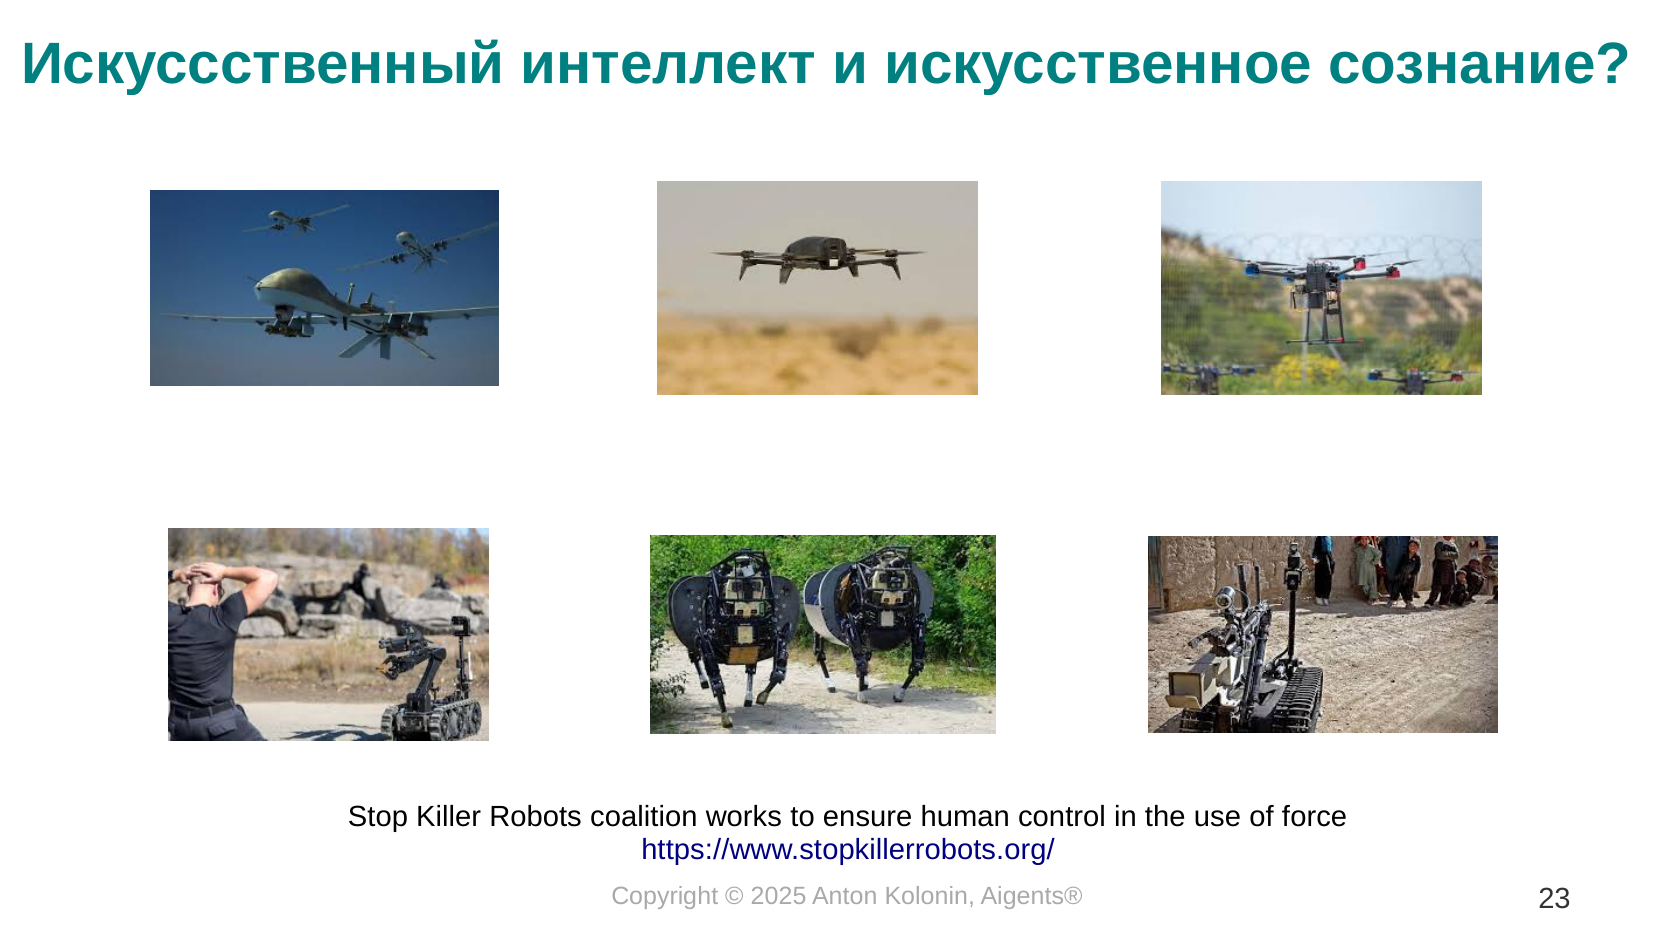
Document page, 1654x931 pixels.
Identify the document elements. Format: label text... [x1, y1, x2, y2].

picture [1148, 536, 1498, 733]
picture [168, 528, 489, 741]
picture [1161, 181, 1482, 395]
picture [150, 190, 499, 386]
text_box Искуссственный интеллект и искусственное сознание? [0, 5, 1654, 122]
picture [657, 181, 978, 395]
text_box Stop Killer Robots coalition works to ensure human control in the use of force https://www.stopkillerrobots.org/ [333, 792, 1364, 873]
picture [650, 535, 996, 734]
